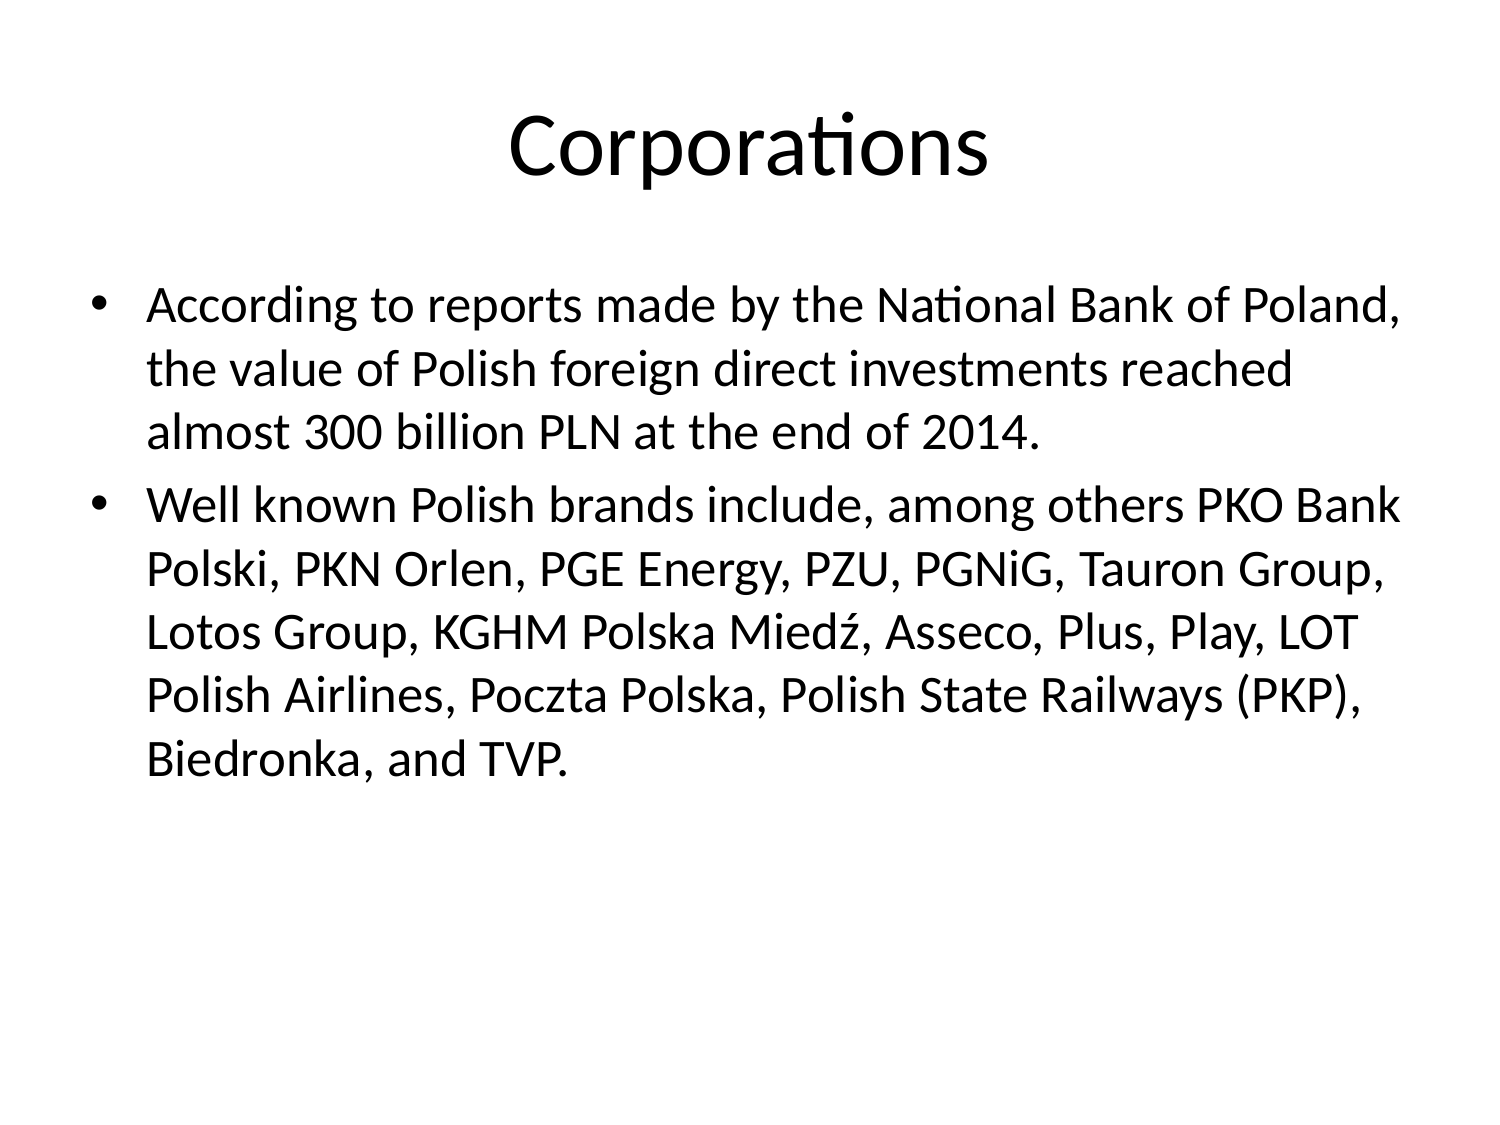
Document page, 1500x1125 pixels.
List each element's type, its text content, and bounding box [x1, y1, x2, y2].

list According to reports made by the National Bank of Poland, the value of Polish foreign direct investments reached almost 300 billion PLN at the end of 2014. Well known Polish brands include, among others PKO Bank Polski, PKN Orlen, PGE Energy, PZU, PGNiG, Tauron Group, Lotos Group, KGHM Polska Miedź, Asseco, Plus, Play, LOT Polish Airlines, Poczta Polska, Polish State Railways (PKP), Biedronka, and TVP. [75, 262, 1425, 1005]
title Corporations [75, 45, 1425, 233]
